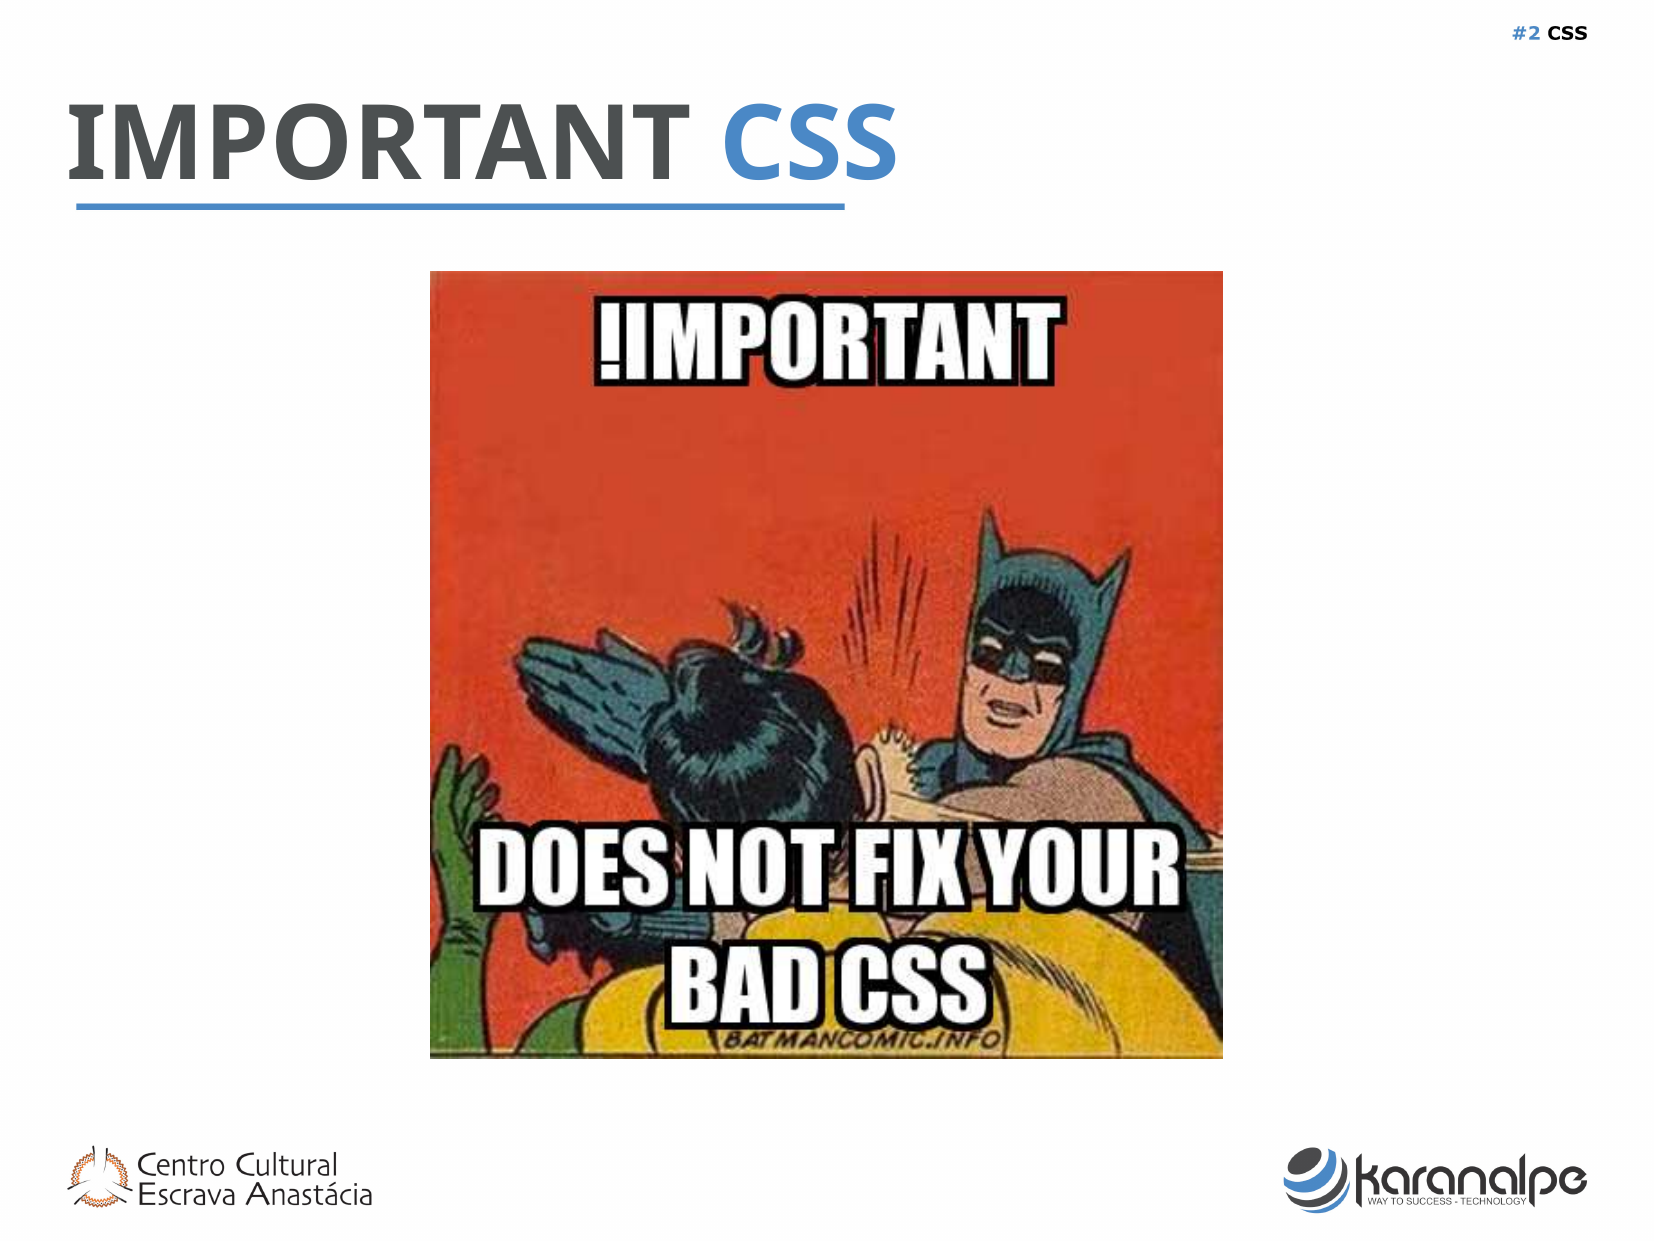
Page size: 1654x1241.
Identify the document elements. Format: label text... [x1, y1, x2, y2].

title IMPORTANT CSS [66, 35, 1555, 243]
picture [0, 0, 1654, 1241]
